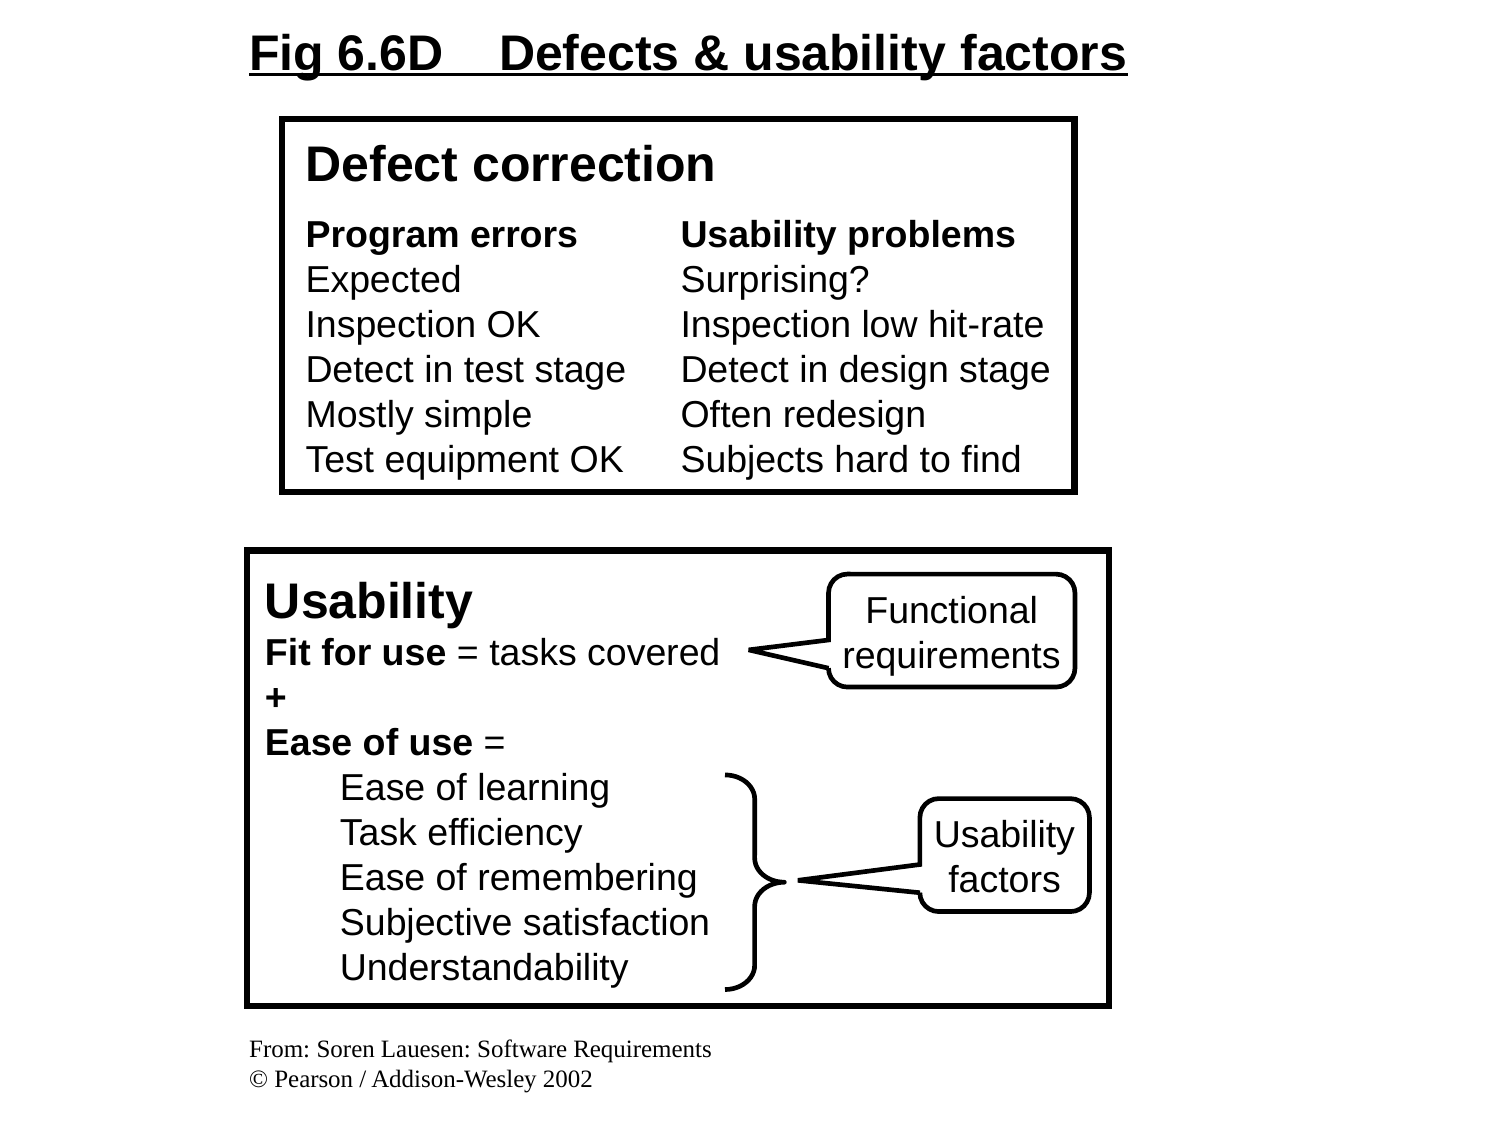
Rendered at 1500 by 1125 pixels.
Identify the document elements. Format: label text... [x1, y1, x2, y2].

text_box Functional requirements [748, 574, 1075, 688]
text_box Usability factors [797, 798, 1090, 912]
text_box Fig 6.6D Defects & usability factors [234, 12, 1220, 88]
text_box Usability Fit for use = tasks covered + Ease of use = Ease of learning Task efficiency Ease of remembering Subjective satisfaction Understandability [247, 550, 1110, 1006]
text_box Defect correction Program errors Usability problems Expected Surprising? Inspection OK Inspection low hit-rate Detect in test stage Detect in design stage Mostly simple Often redesign Test equipment OK Subjects hard to find [281, 119, 1075, 492]
text_box From: Soren Lauesen: Software Requirements © Pearson / Addison-Wesley 2002 [234, 1024, 772, 1100]
